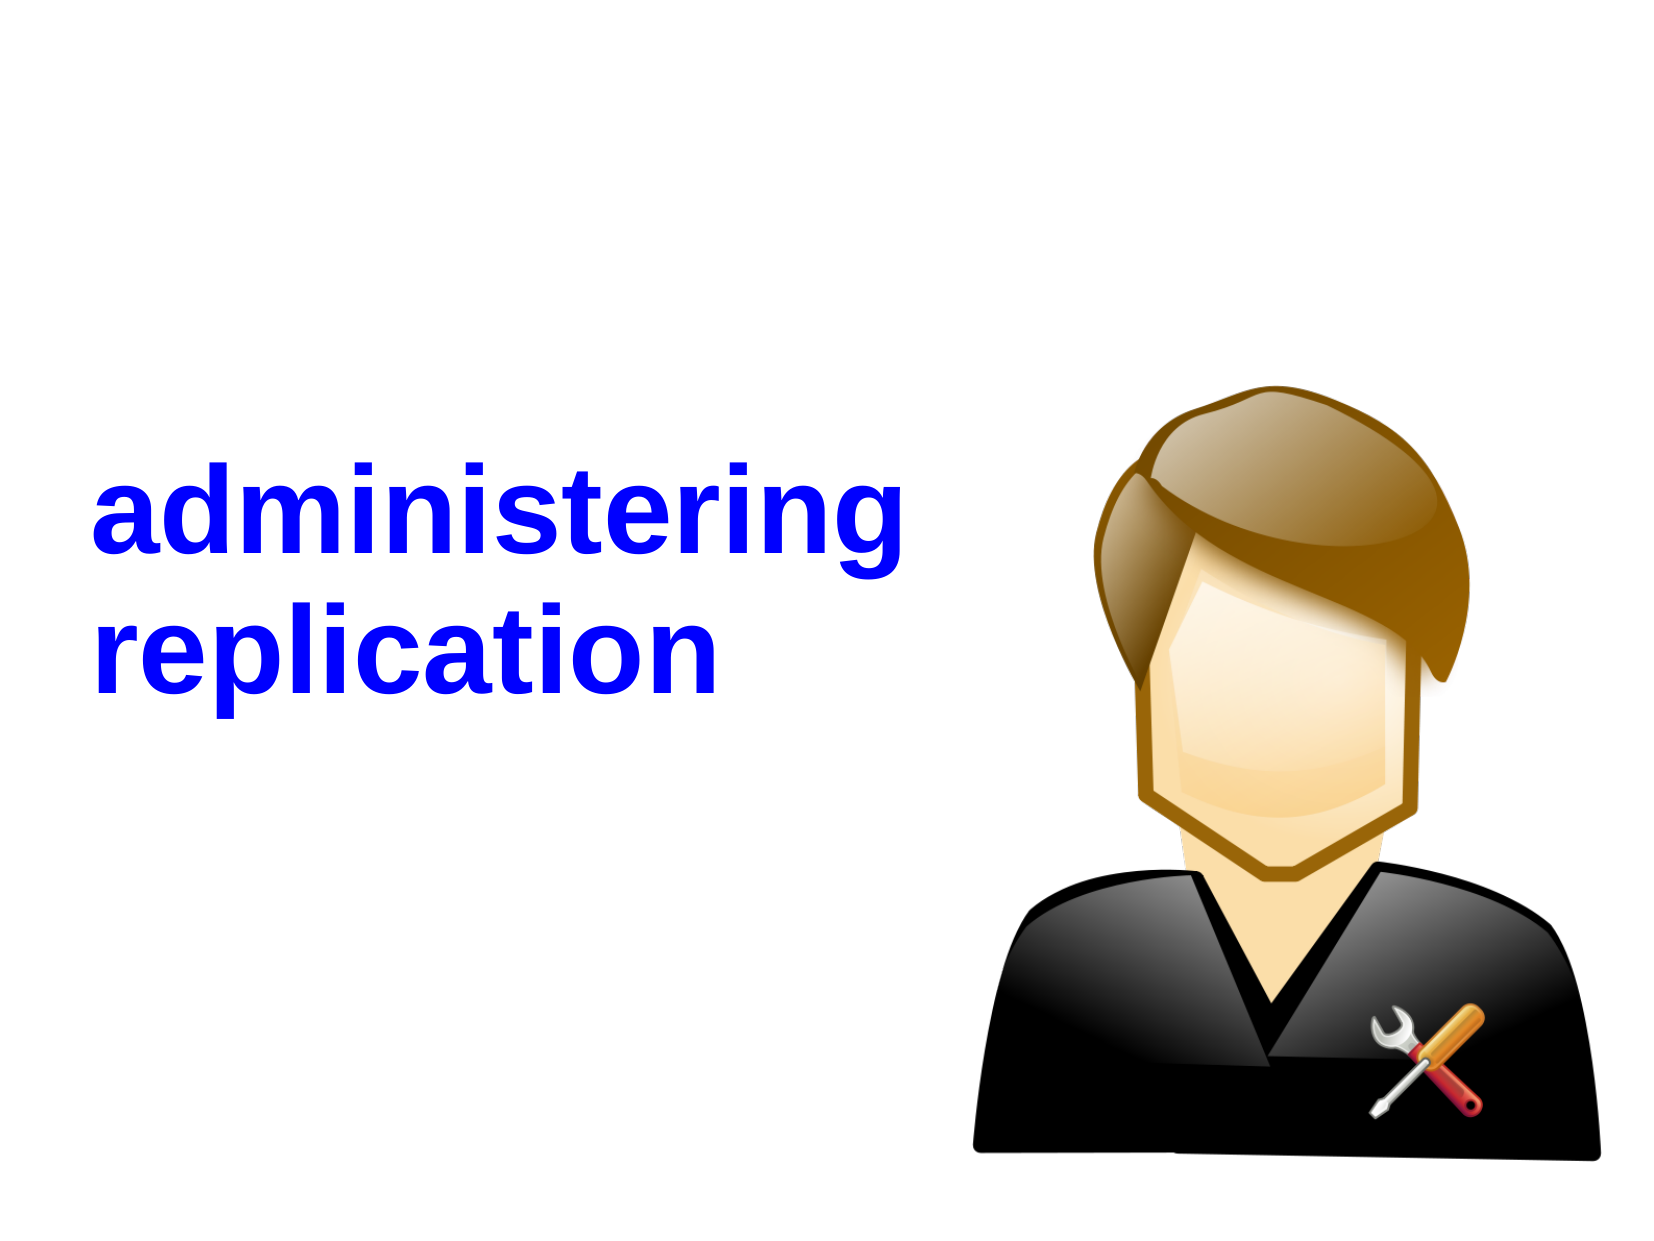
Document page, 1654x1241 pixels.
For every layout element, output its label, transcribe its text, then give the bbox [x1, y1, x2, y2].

title administering replication [90, 440, 870, 721]
picture [870, 355, 1654, 1189]
